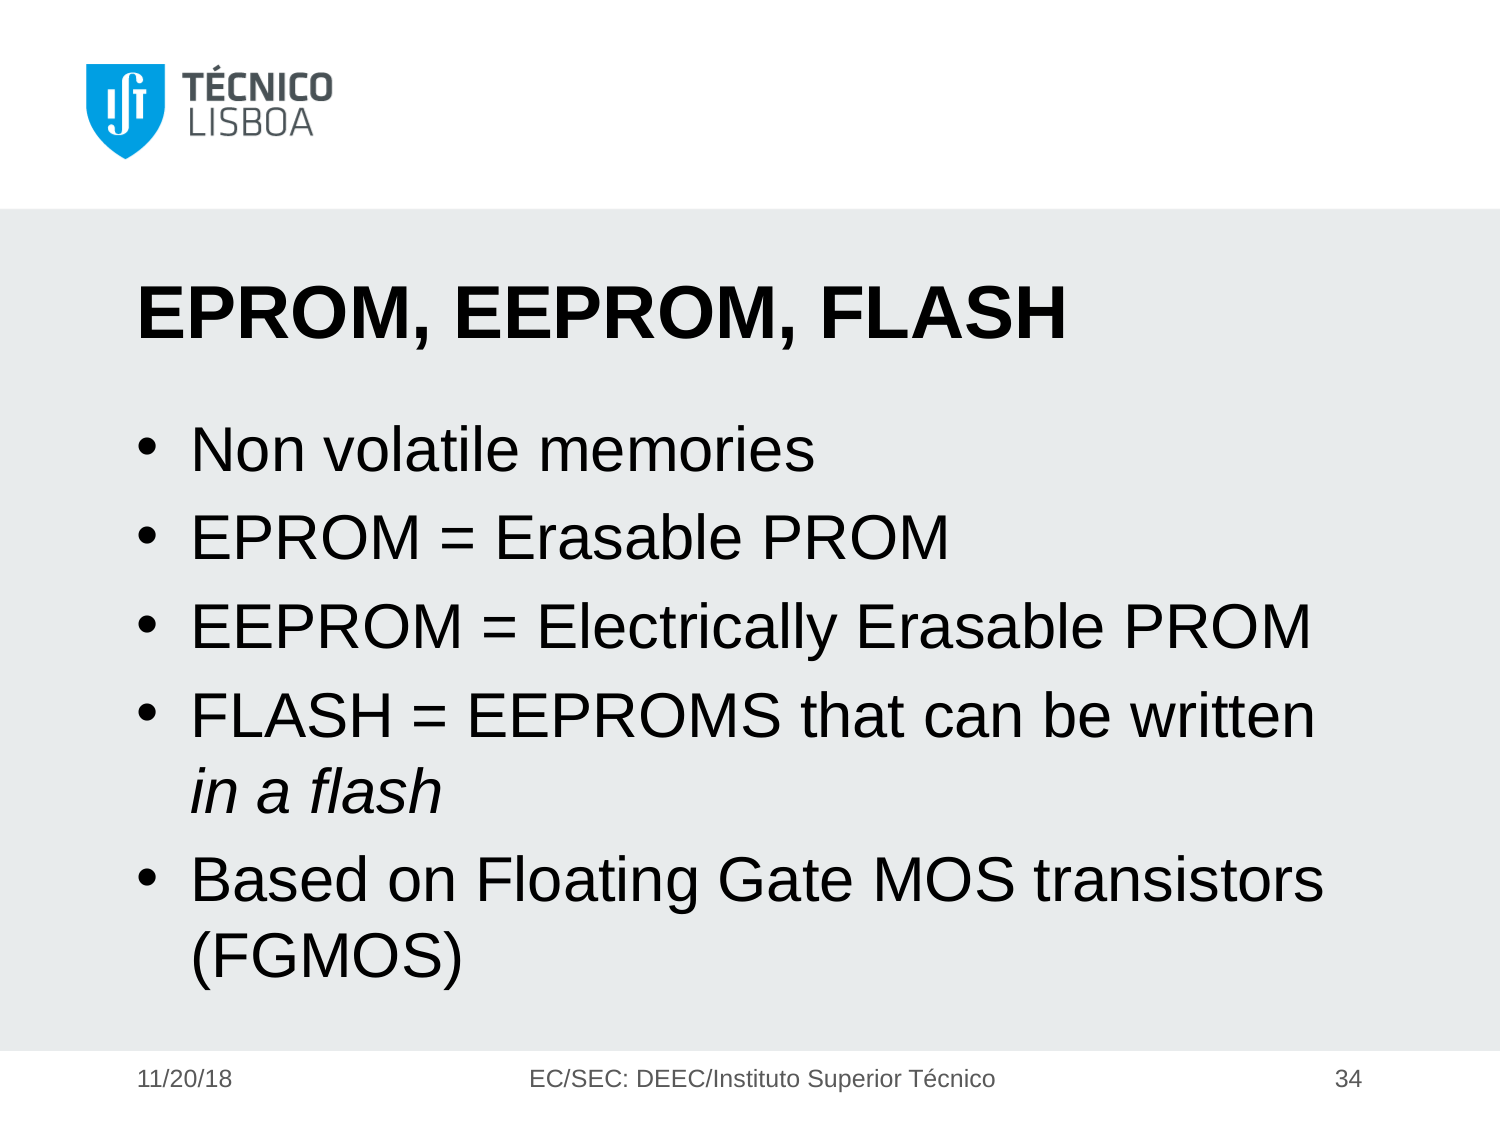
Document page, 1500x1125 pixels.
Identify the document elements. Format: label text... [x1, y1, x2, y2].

slide_number 11/20/18 [121, 1052, 425, 1103]
slide_number <number> [1077, 1052, 1378, 1103]
list Non volatile memories EPROM = Erasable PROM EEPROM = Electrically Erasable PROM FLASH = EEPROMS that can be written in a flash Based on Floating Gate MOS transistors (FGMOS) [121, 400, 1378, 1005]
footer EC/SEC: DEEC/Instituto Superior Técnico [512, 1052, 1021, 1103]
picture [0, 0, 1500, 1125]
title EPROM, EEPROM, FLASH [121, 237, 1378, 381]
